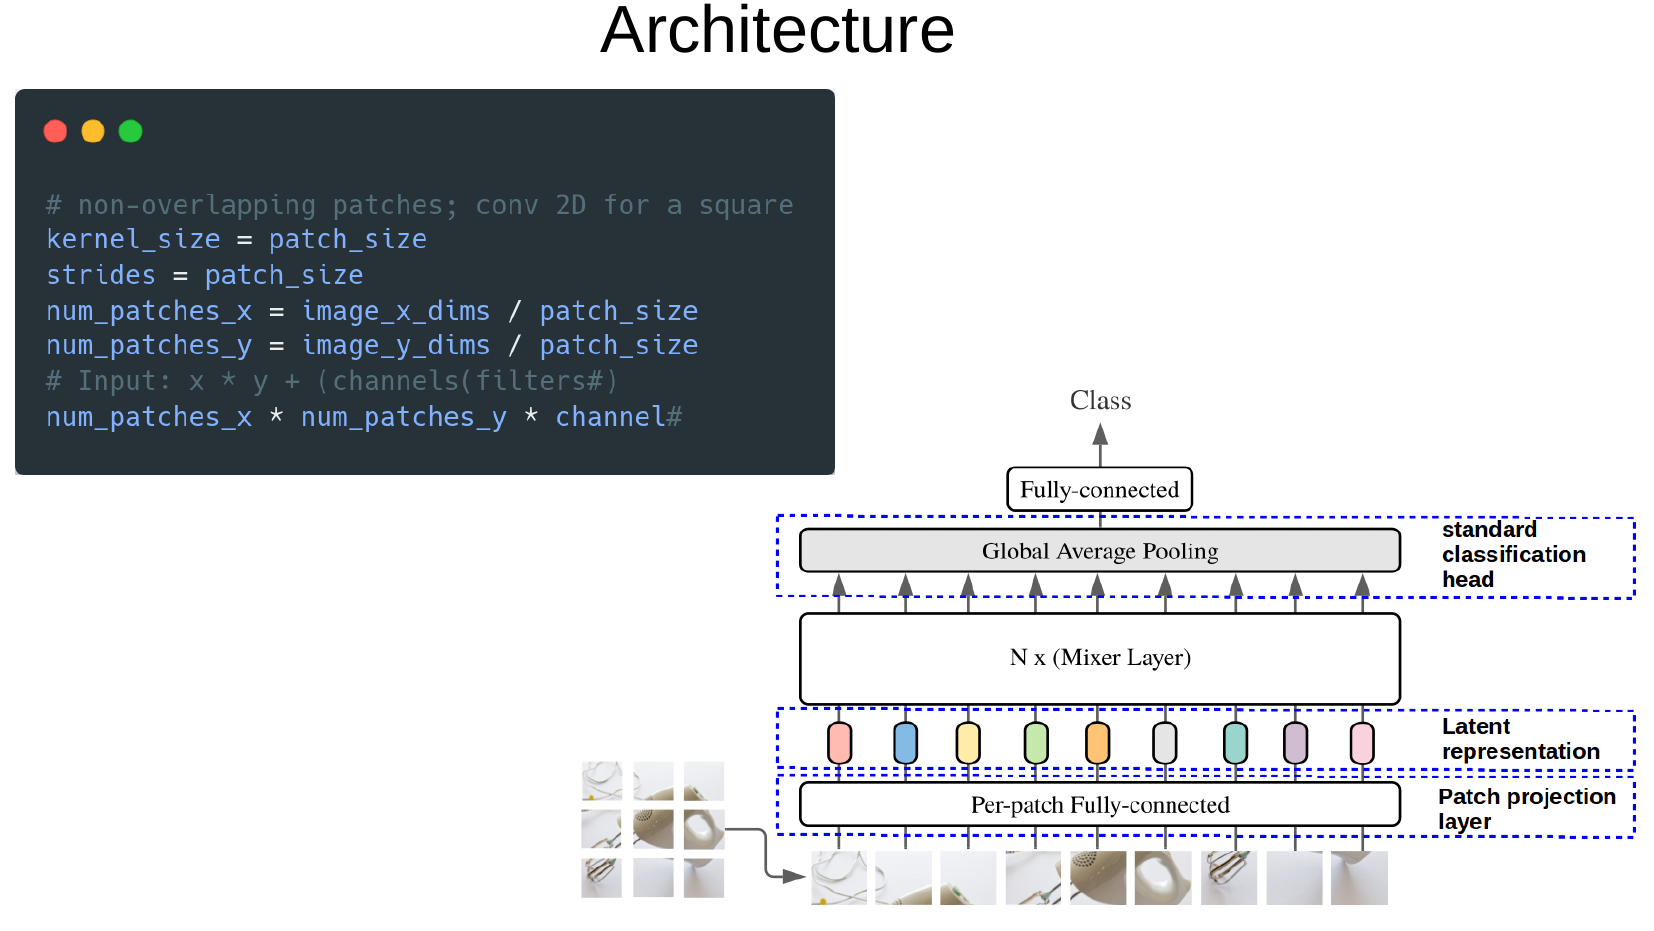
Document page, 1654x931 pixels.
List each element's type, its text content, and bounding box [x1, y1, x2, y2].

title Architecture [34, 0, 1523, 107]
picture [15, 89, 1654, 905]
